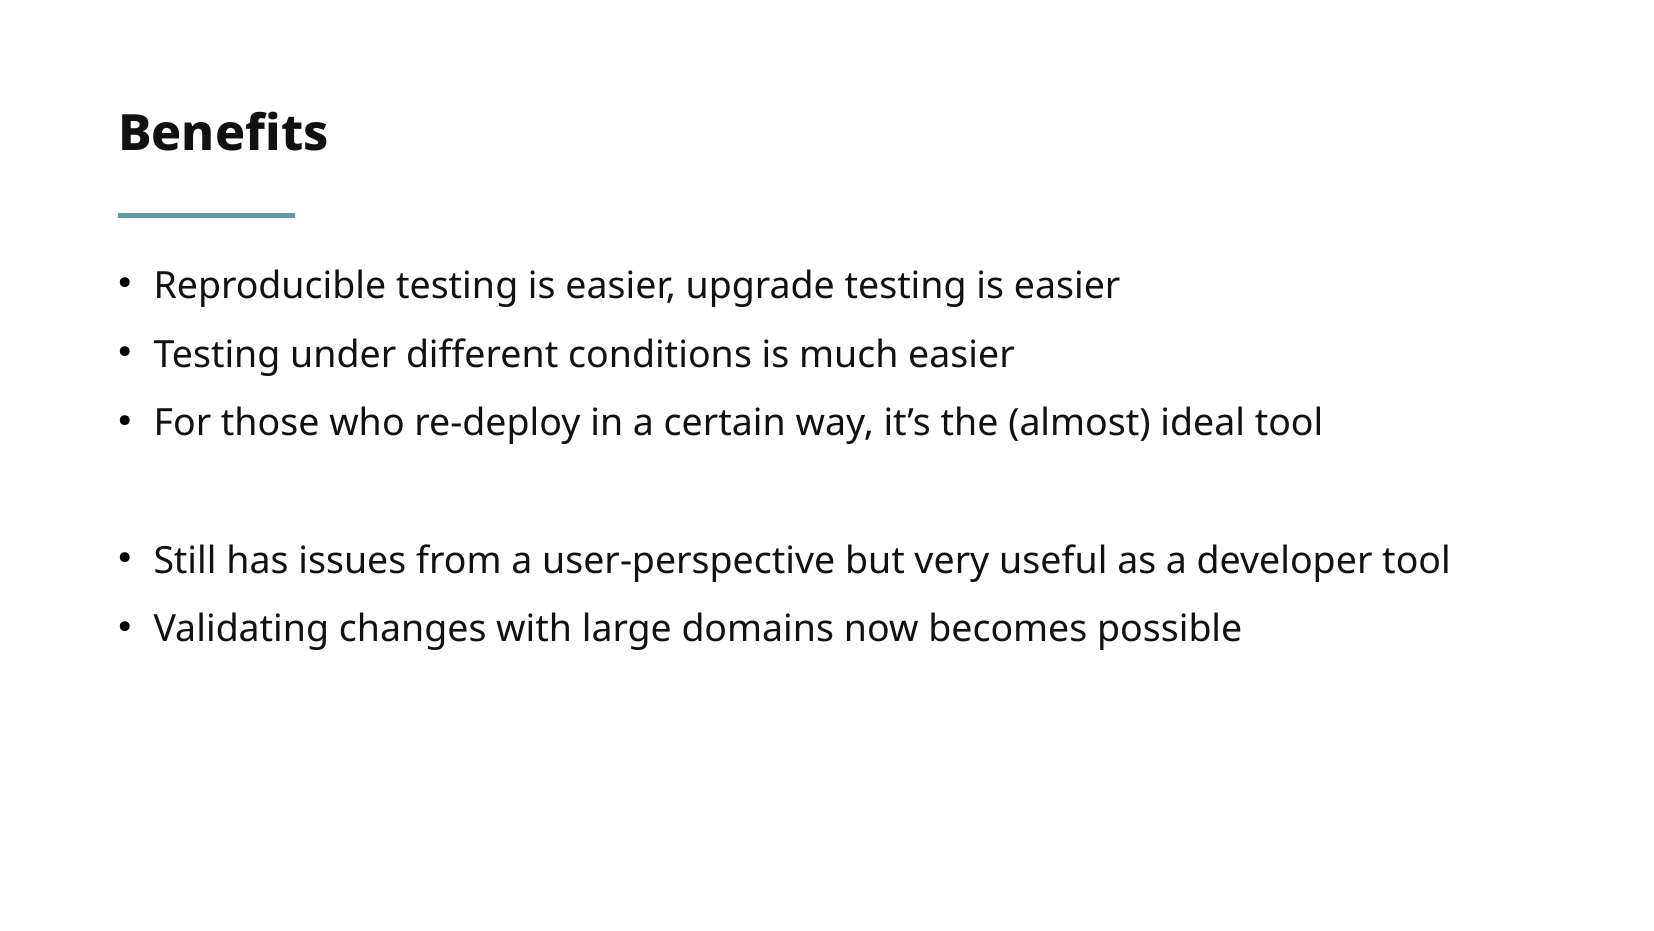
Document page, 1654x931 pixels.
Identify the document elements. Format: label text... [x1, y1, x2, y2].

title Benefits [118, 78, 1536, 166]
list Reproducible testing is easier, upgrade testing is easier Testing under different conditions is much easier For those who re-deploy in a certain way, it’s the (almost) ideal tool Still has issues from a user-perspective but very useful as a developer tool Validating changes with large domains now becomes possible [118, 258, 1536, 721]
